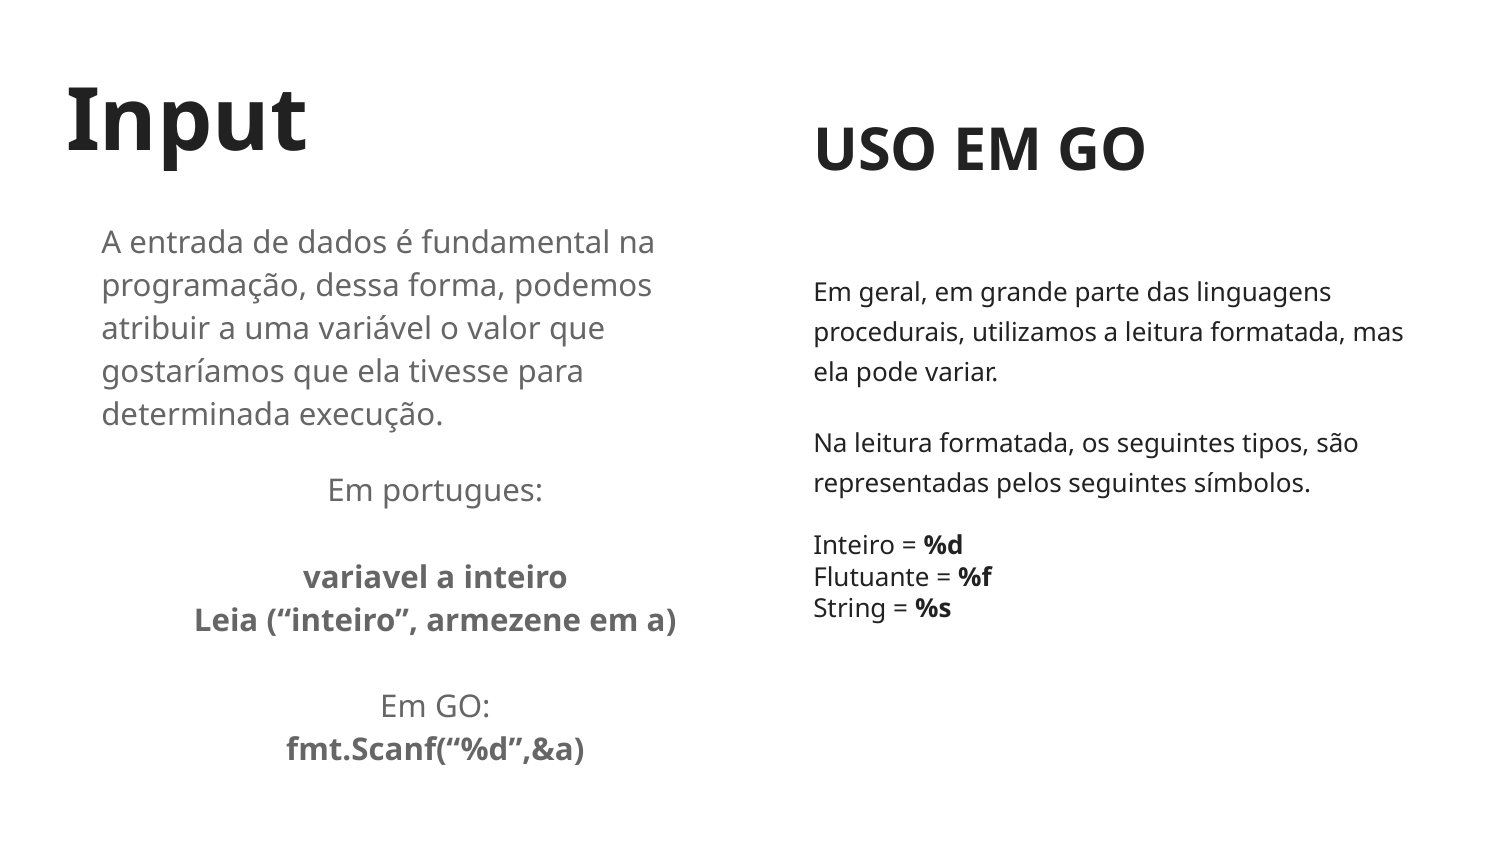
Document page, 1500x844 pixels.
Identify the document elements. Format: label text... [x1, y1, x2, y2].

text_box USO EM GO Em geral, em grande parte das linguagens procedurais, utilizamos a leitura formatada, mas ela pode variar. Na leitura formatada, os seguintes tipos, são representadas pelos seguintes símbolos. Inteiro = %d Flutuante = %f String = %s [798, 96, 1489, 823]
title Input [51, 48, 1449, 180]
list A entrada de dados é fundamental na programação, dessa forma, podemos atribuir a uma variável o valor que gostaríamos que ela tivesse para determinada execução. Em portugues: variavel a inteiro Leia (“inteiro”, armezene em a) Em GO: fmt.Scanf(“%d”,&a) [86, 201, 785, 823]
